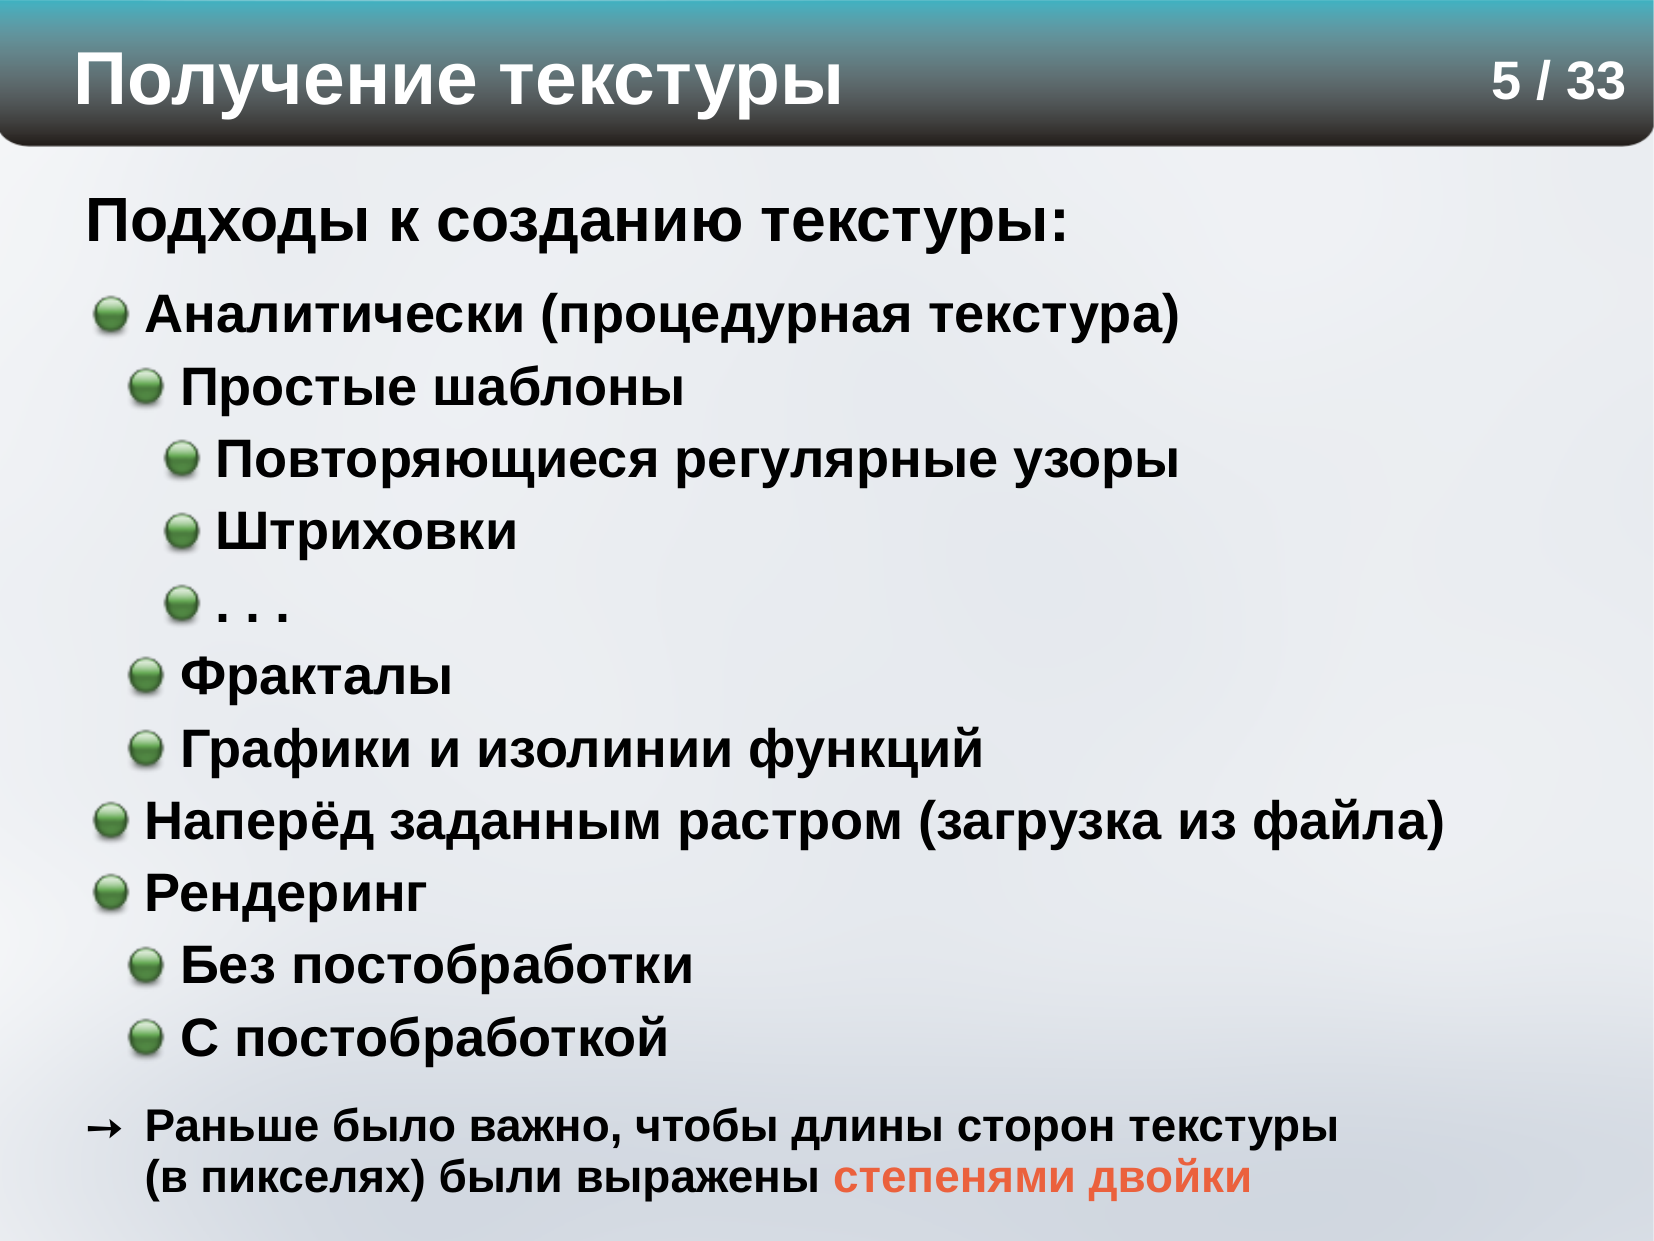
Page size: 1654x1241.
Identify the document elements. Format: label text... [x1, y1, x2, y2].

text_box Раньше было важно, чтобы длины сторон текстуры (в пикселях) были выражены степенями двойки [70, 1092, 1595, 1223]
picture [0, 0, 1654, 1241]
text_box Подходы к созданию текстуры: Аналитически (процедурная текстура) Простые шаблоны Повторяющиеся регулярные узоры Штриховки . . . Фракталы Графики и изолинии функций Наперёд заданным растром (загрузка из файла) Рендеринг Без постобработки С постобработкой [70, 177, 1506, 1076]
text_box Получение текстуры [59, 29, 916, 129]
text_box <number> / 33 [1476, 42, 1654, 179]
